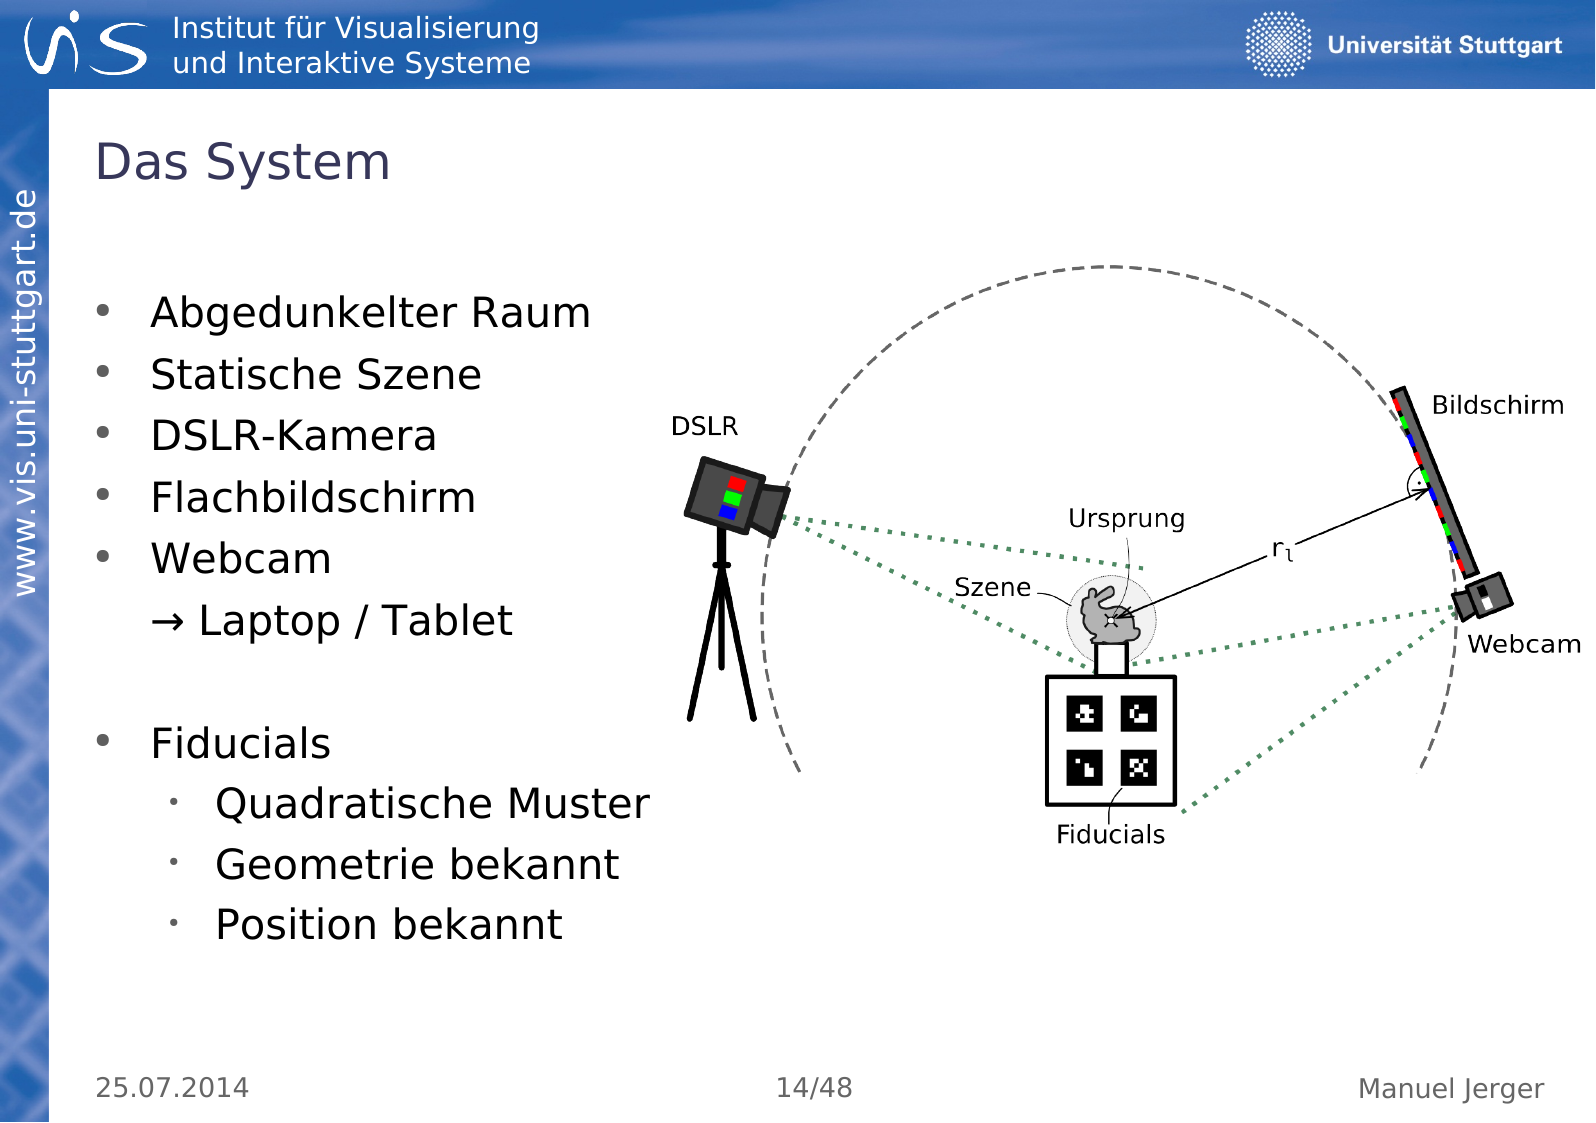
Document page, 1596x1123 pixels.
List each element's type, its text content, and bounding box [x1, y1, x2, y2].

list Abgedunkelter Raum Statische Szene DSLR-Kamera Flachbildschirm Webcam → Laptop / Tablet Fiducials Quadratische Muster Geometrie bekannt Position bekannt [94, 224, 1548, 1052]
title Das System [94, 117, 1534, 201]
picture [673, 265, 1582, 875]
picture [0, 0, 49, 1122]
picture [24, 0, 1596, 89]
